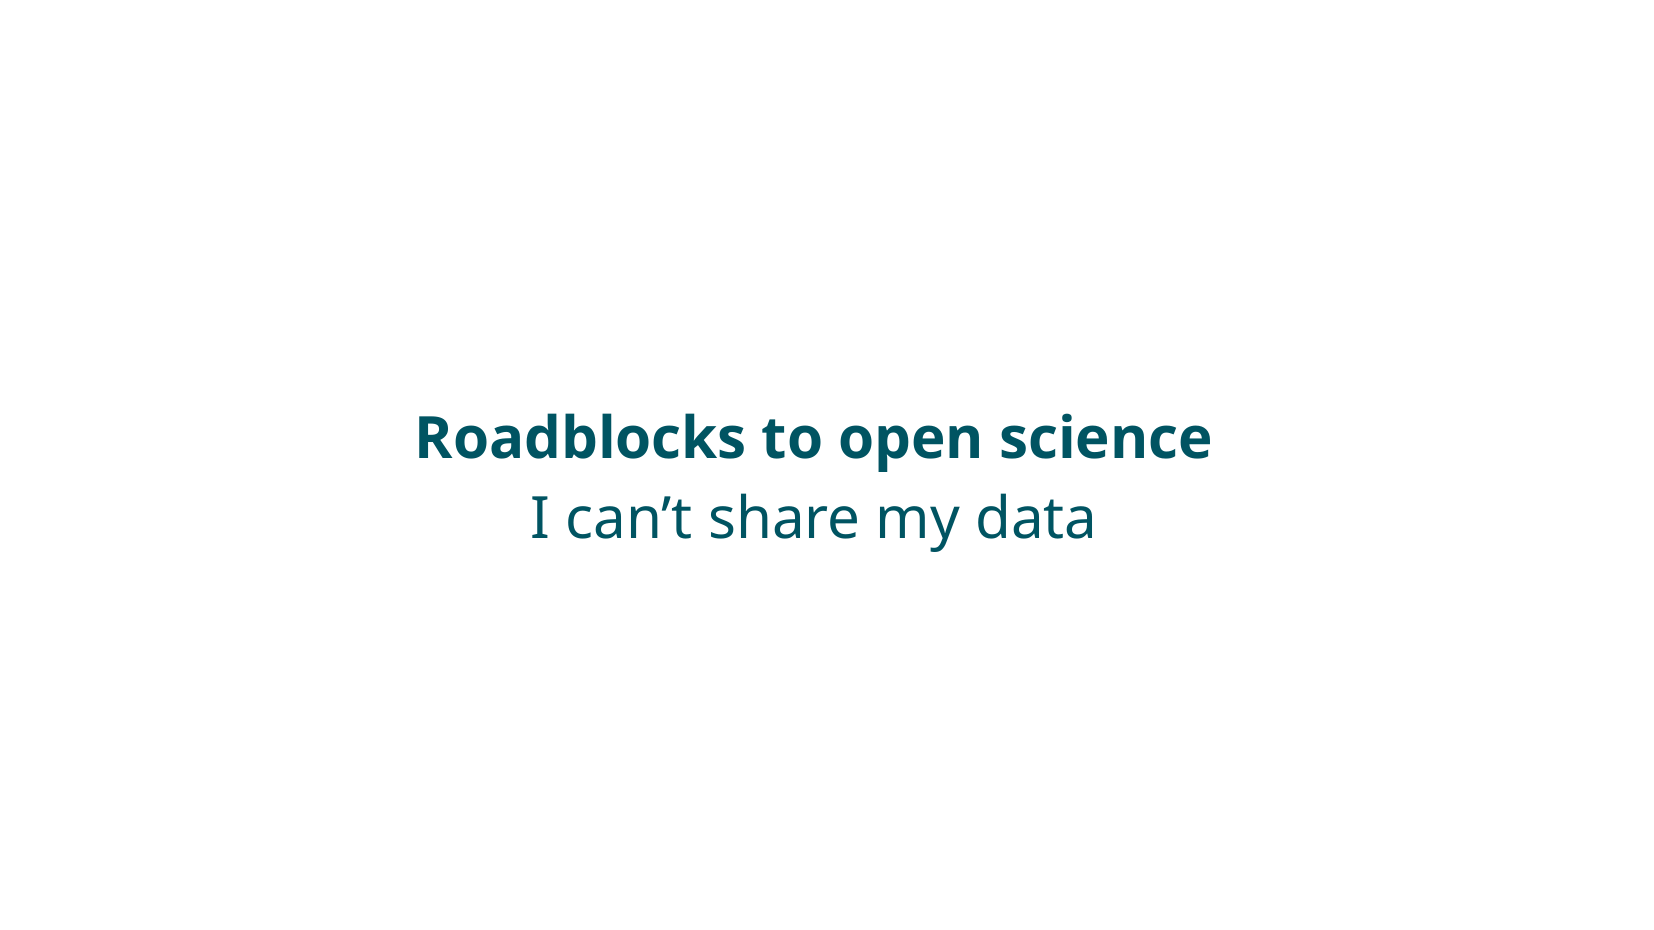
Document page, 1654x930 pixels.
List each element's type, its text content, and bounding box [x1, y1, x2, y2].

text_box Roadblocks to open science I can’t share my data [399, 389, 1174, 541]
